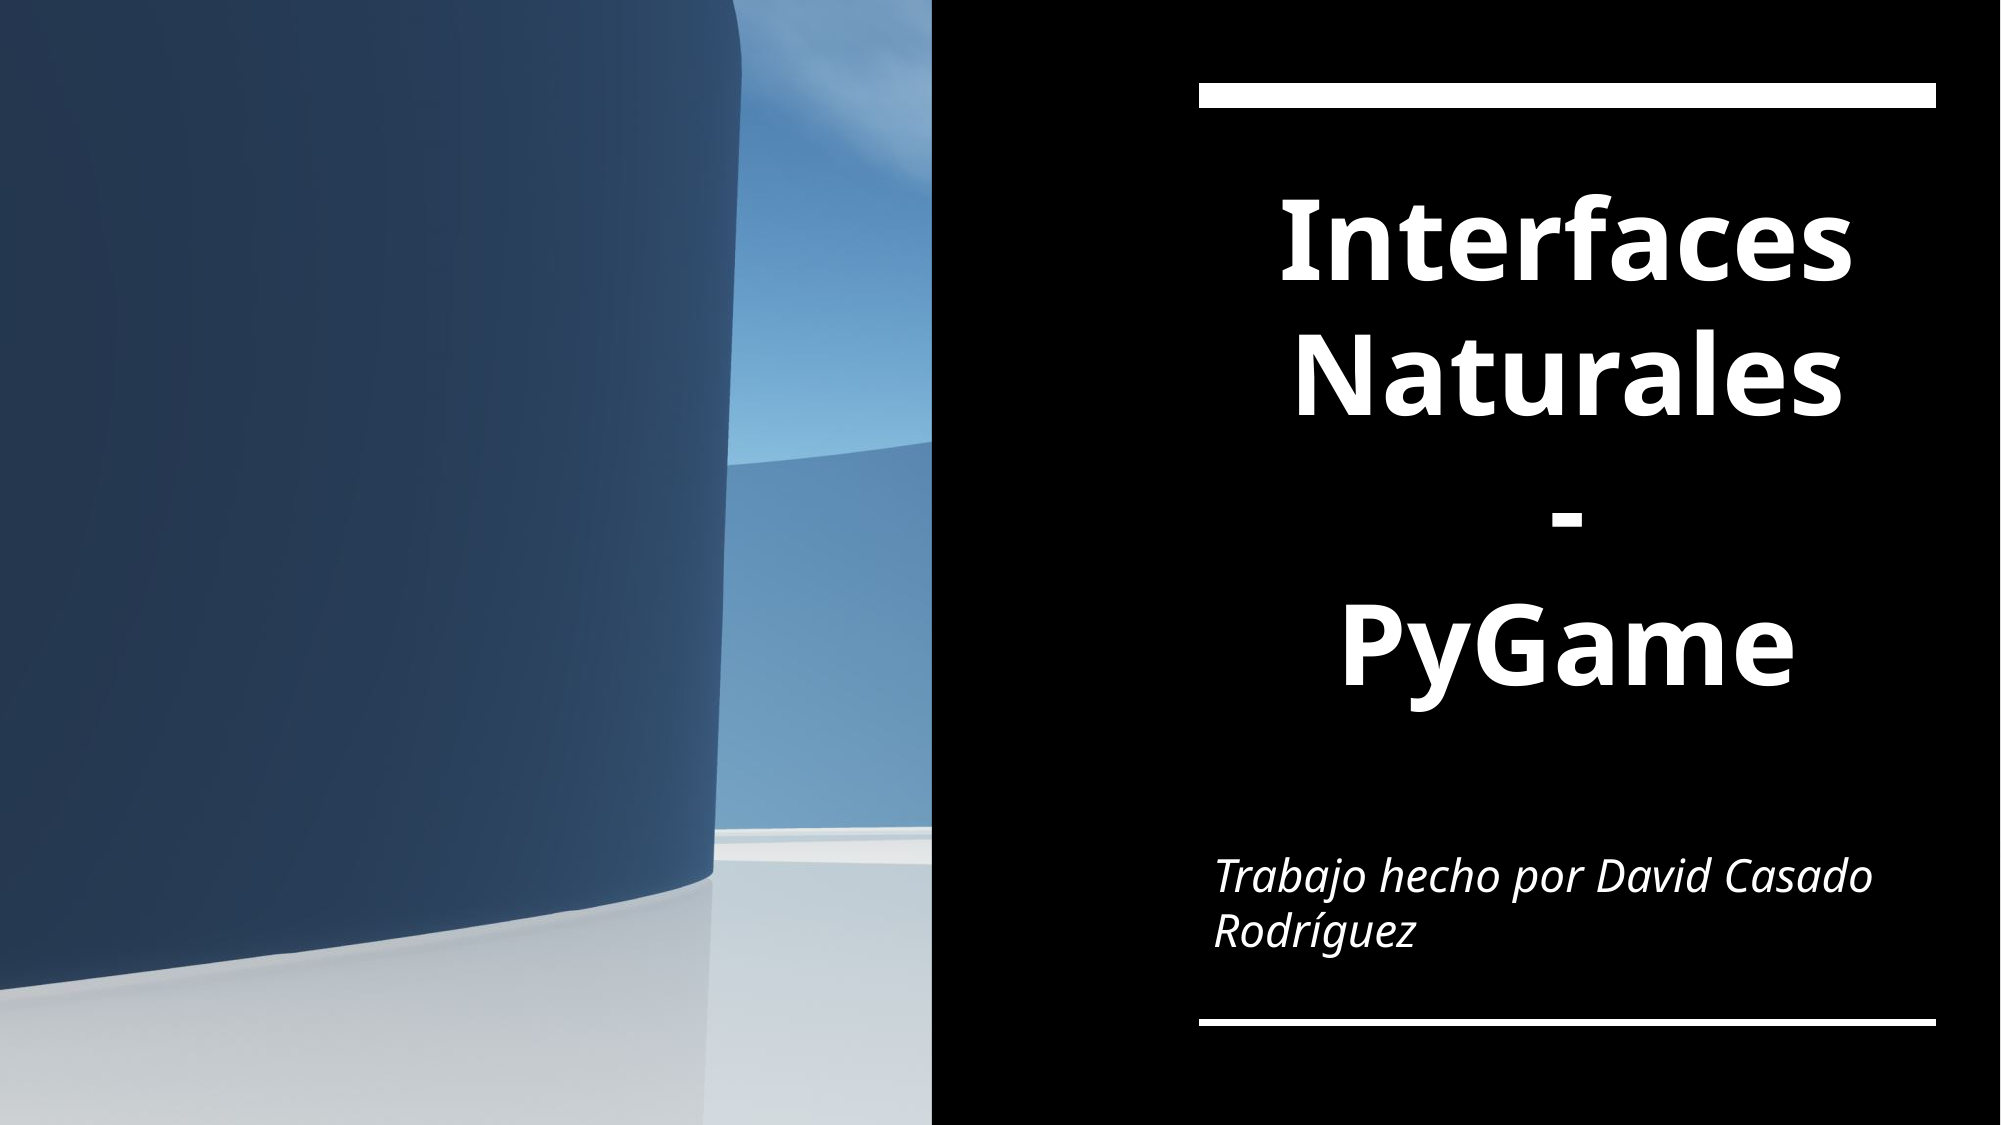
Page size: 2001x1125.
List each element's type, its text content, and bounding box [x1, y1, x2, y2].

title Interfaces Naturales - PyGame [1198, 160, 1937, 764]
picture [0, 0, 932, 1125]
text_box [932, 0, 2000, 1125]
subtitle Trabajo hecho por David Casado Rodríguez [1198, 775, 1935, 965]
